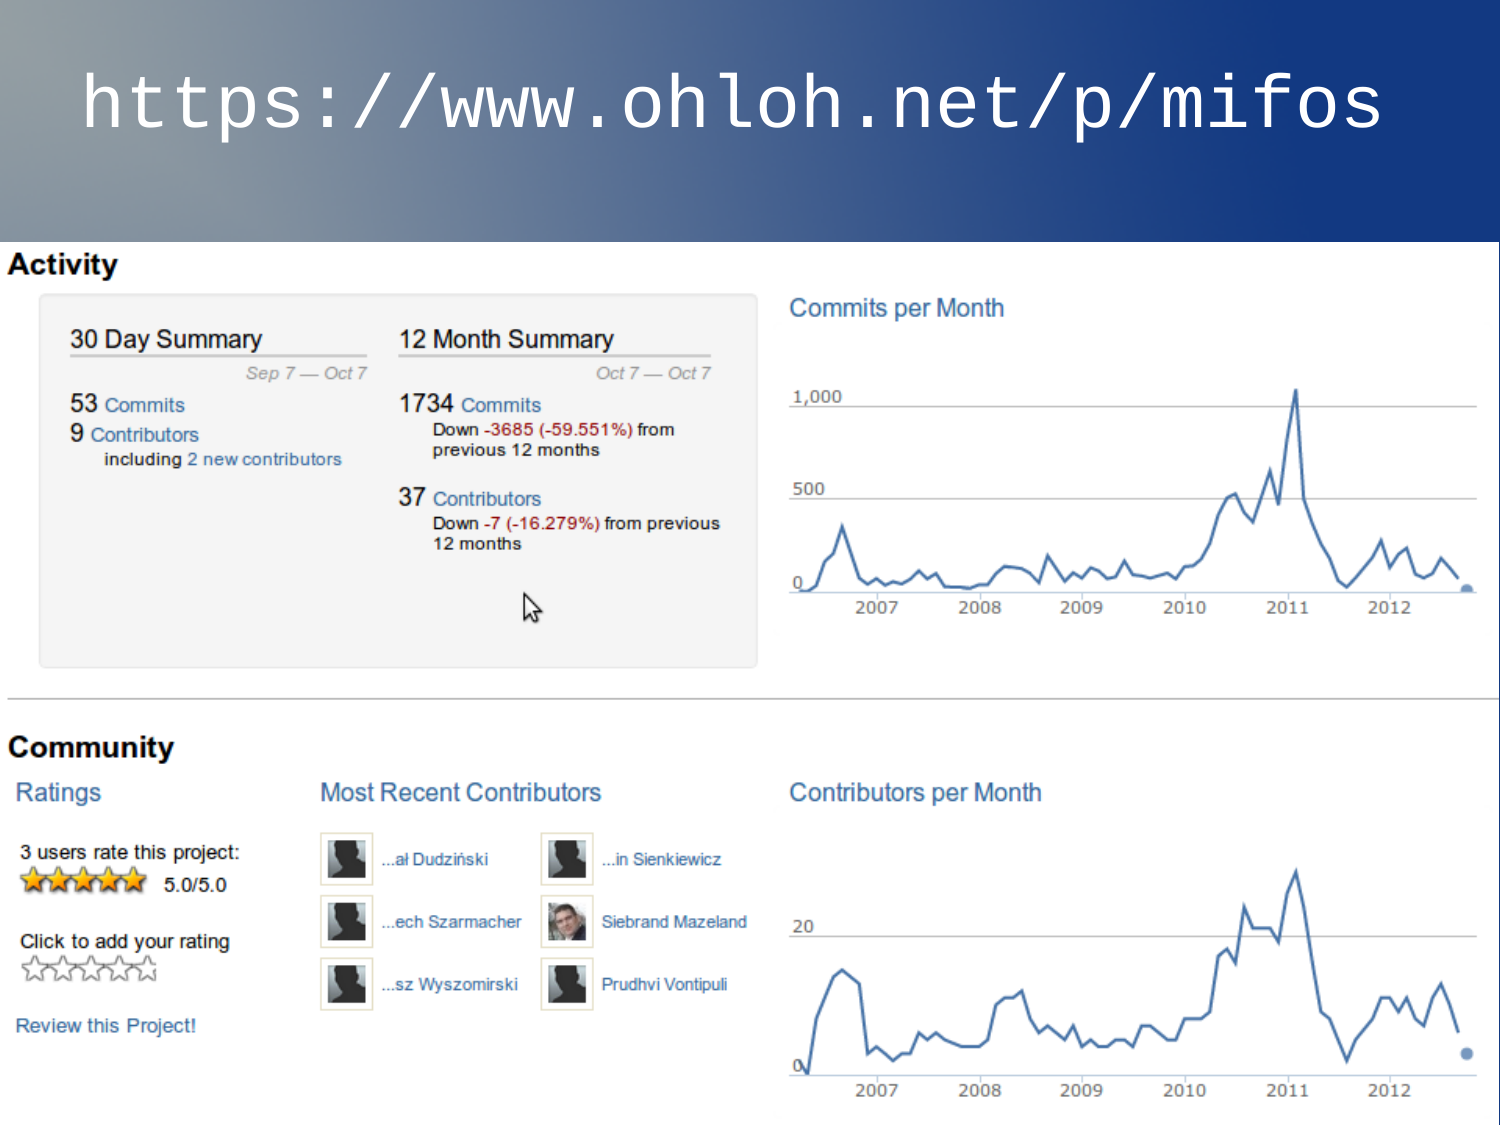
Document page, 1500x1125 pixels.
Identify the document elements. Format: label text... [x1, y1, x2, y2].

picture [0, 0, 1500, 1125]
title https://www.ohloh.net/p/mifos [39, 62, 1428, 150]
